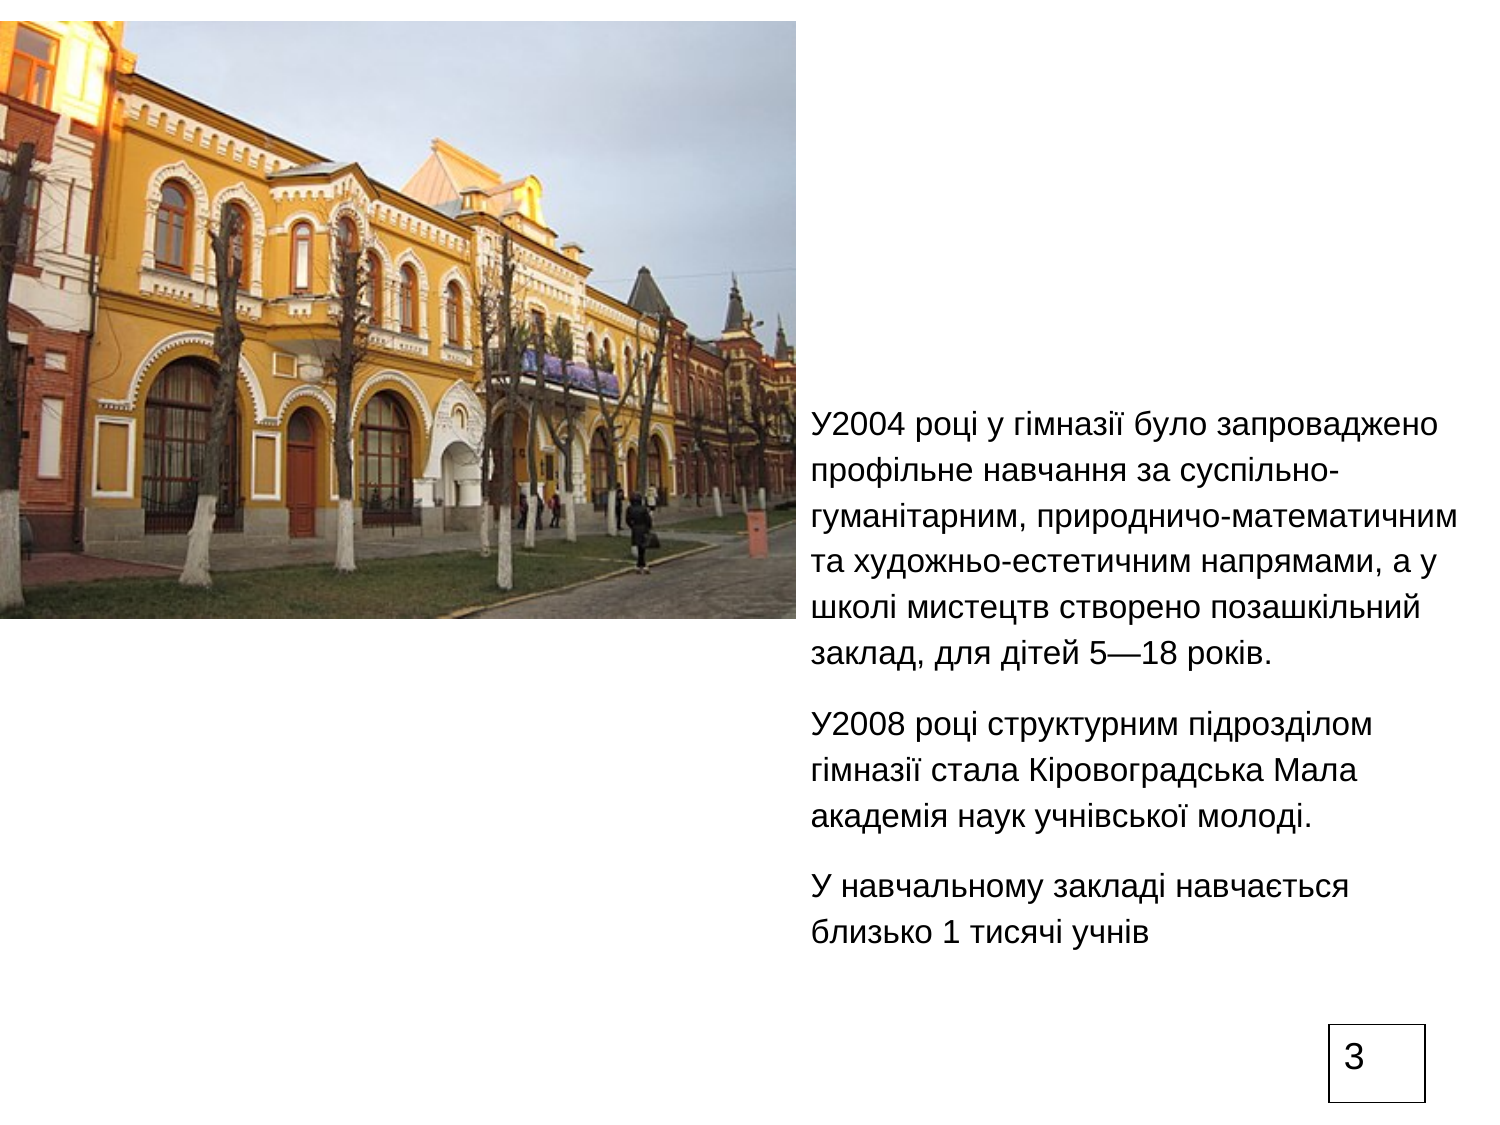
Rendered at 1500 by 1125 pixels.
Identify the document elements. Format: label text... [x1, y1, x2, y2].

list У 2004 році у гімназії було запроваджено профільне навчання за суспільно-гуманітарним, природничо-математичним та художньо-естетичним напрямами, а у школі мистецтв створено позашкільний заклад, для дітей 5—18 років. У 2008 році структурним підрозділом гімназії стала Кіровоградська Мала академія наук учнівської молоді. У навчальному закладі навчається близько 1 тисячі учнів [795, 388, 1495, 980]
picture [0, 21, 796, 620]
text_box 3 [1328, 1024, 1426, 1103]
